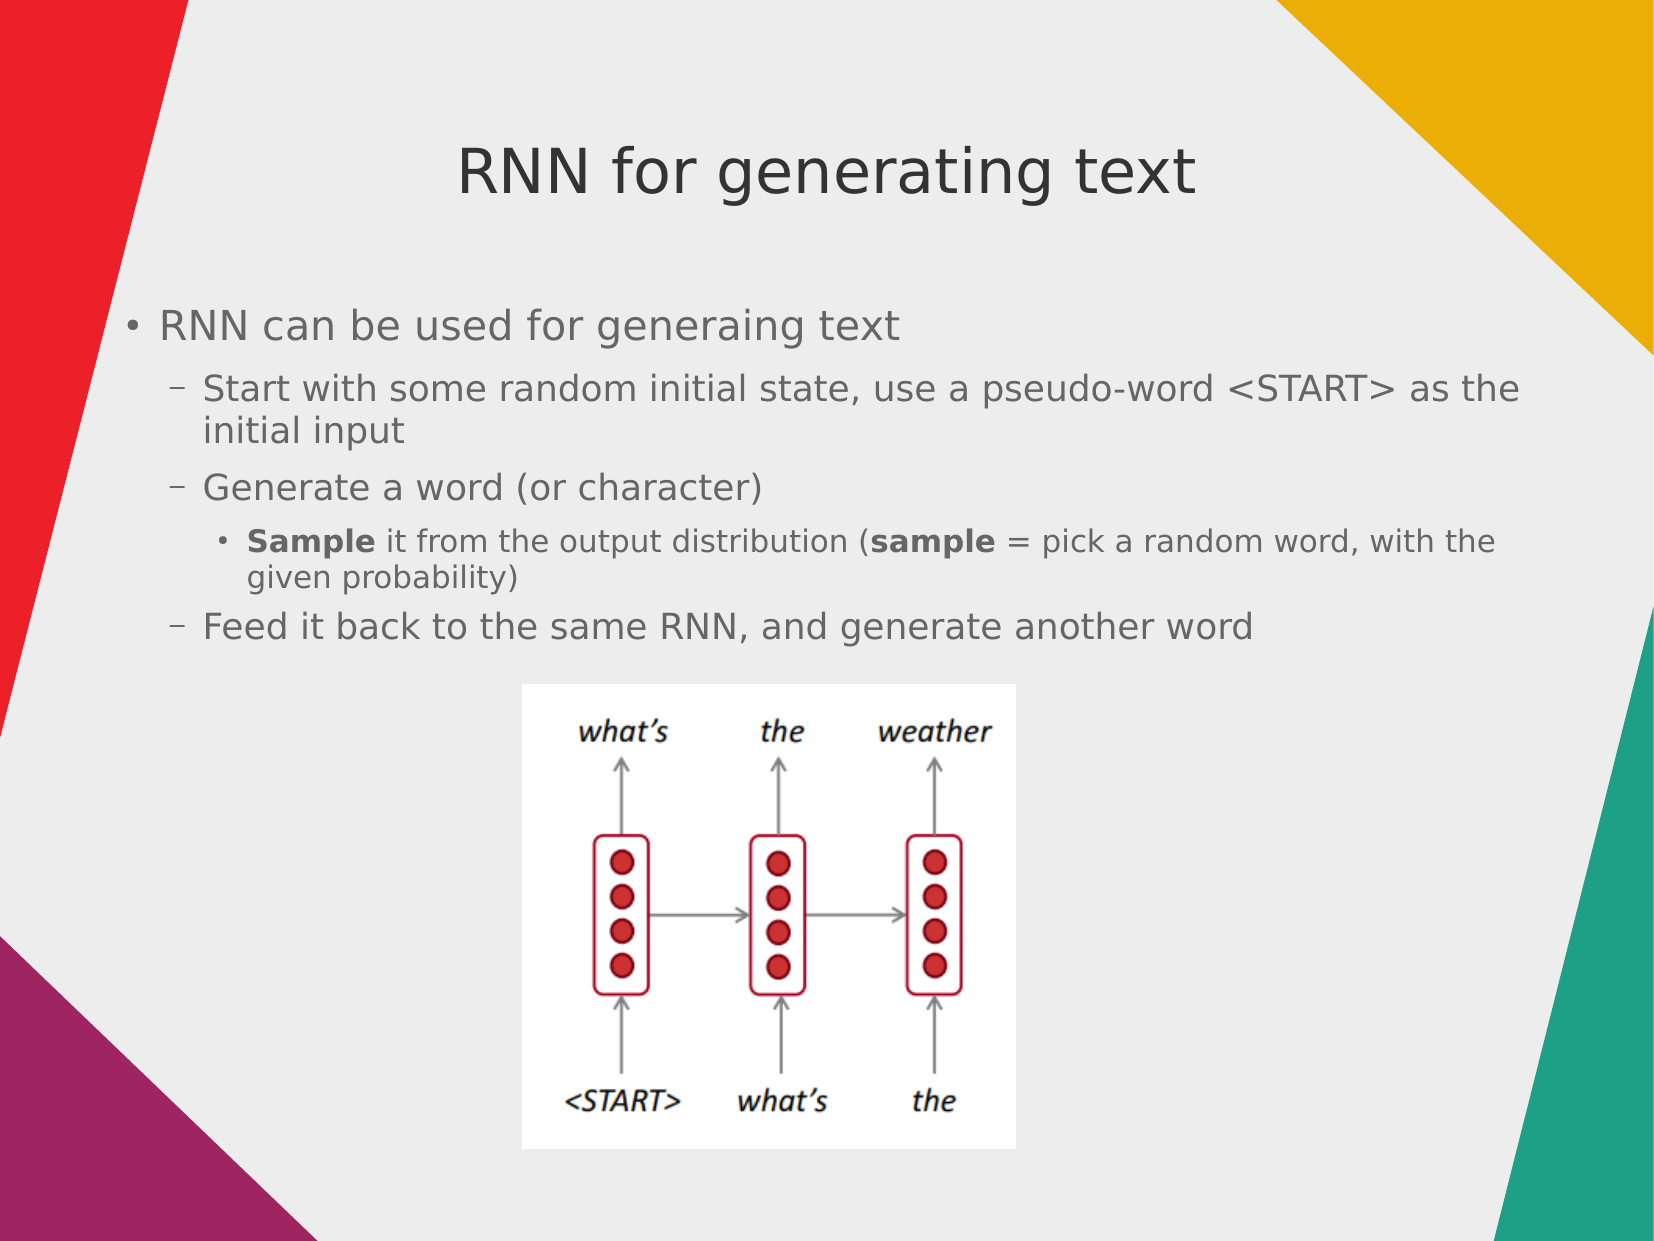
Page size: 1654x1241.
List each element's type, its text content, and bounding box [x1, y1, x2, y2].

list RNN can be used for generaing text Start with some random initial state, use a pseudo-word <START> as the initial input Generate a word (or character) Sample it from the output distribution (sample = pick a random word, with the given probability) Feed it back to the same RNN, and generate another word [114, 302, 1539, 651]
title RNN for generating text [114, 73, 1539, 271]
picture [522, 684, 1016, 1150]
